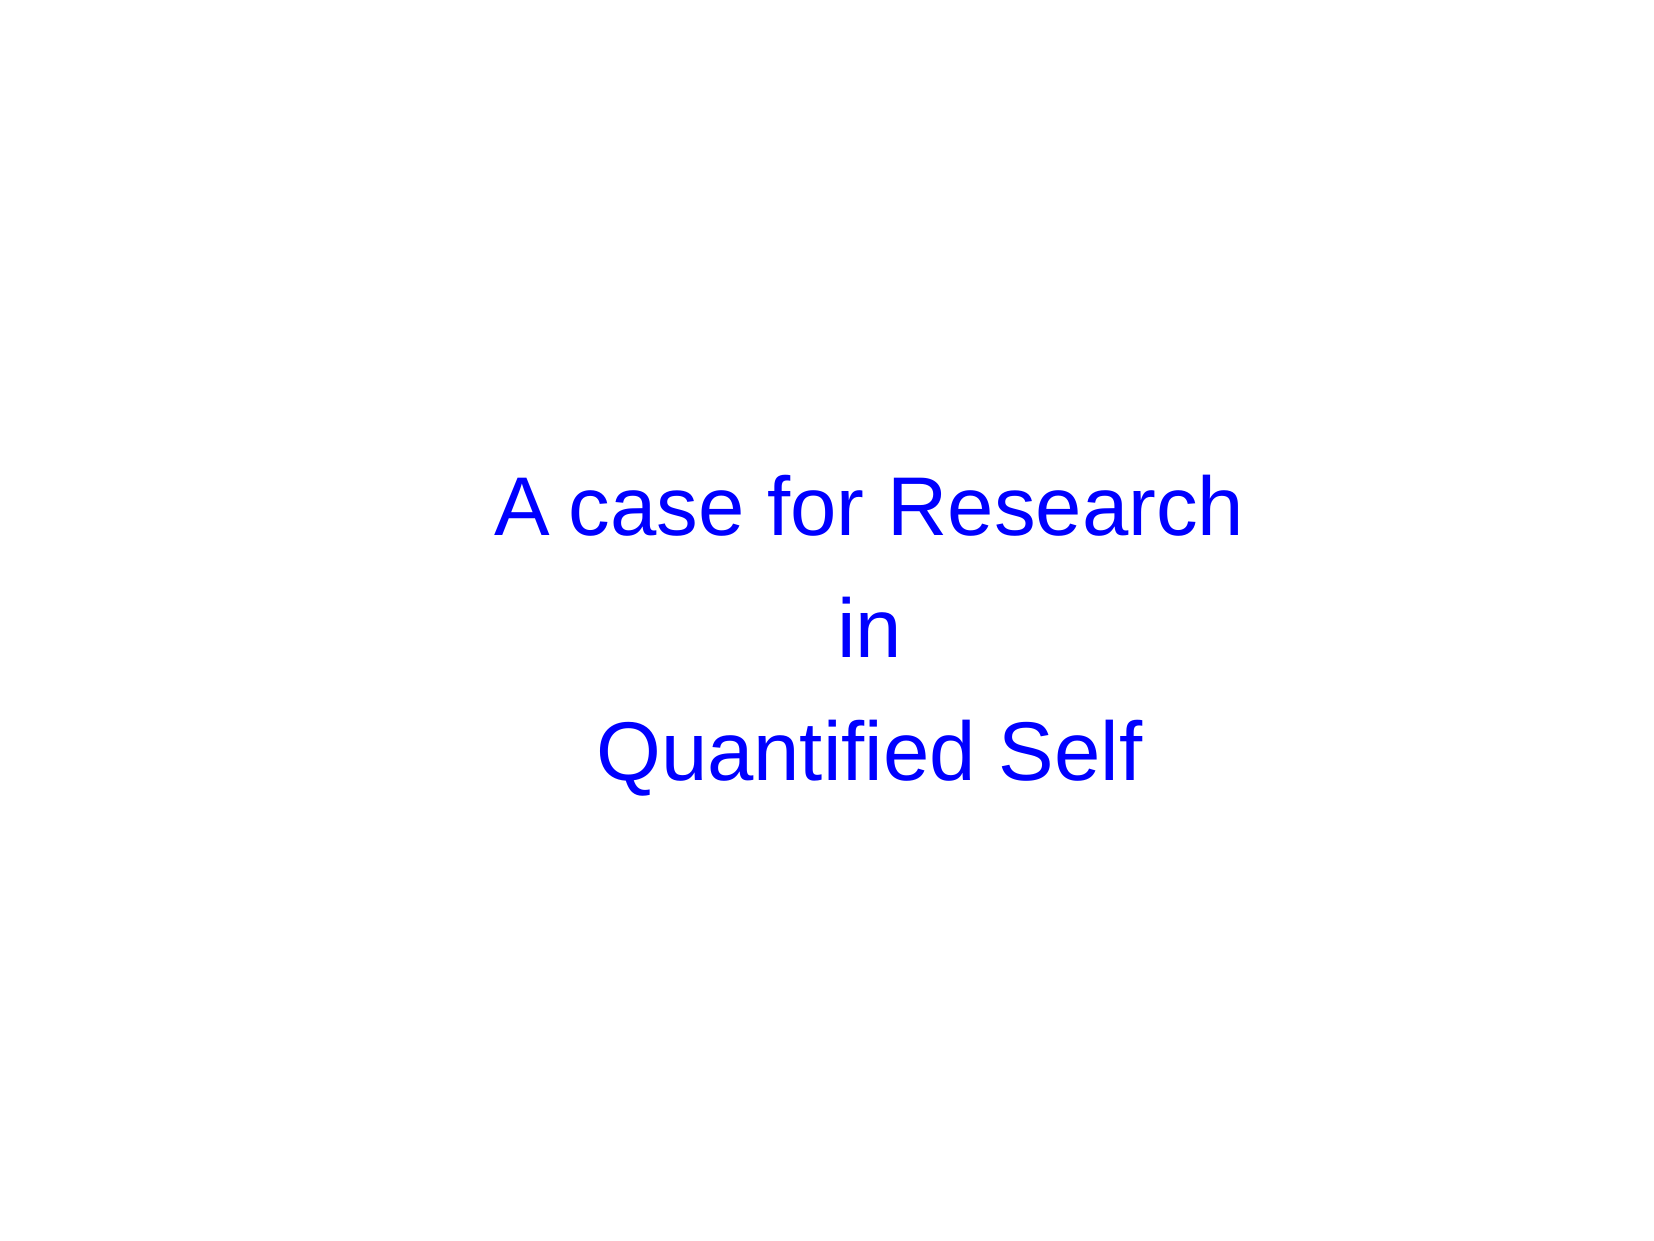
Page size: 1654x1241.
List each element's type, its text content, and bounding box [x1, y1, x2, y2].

list A case for Research in Quantified Self [90, 337, 1579, 1057]
